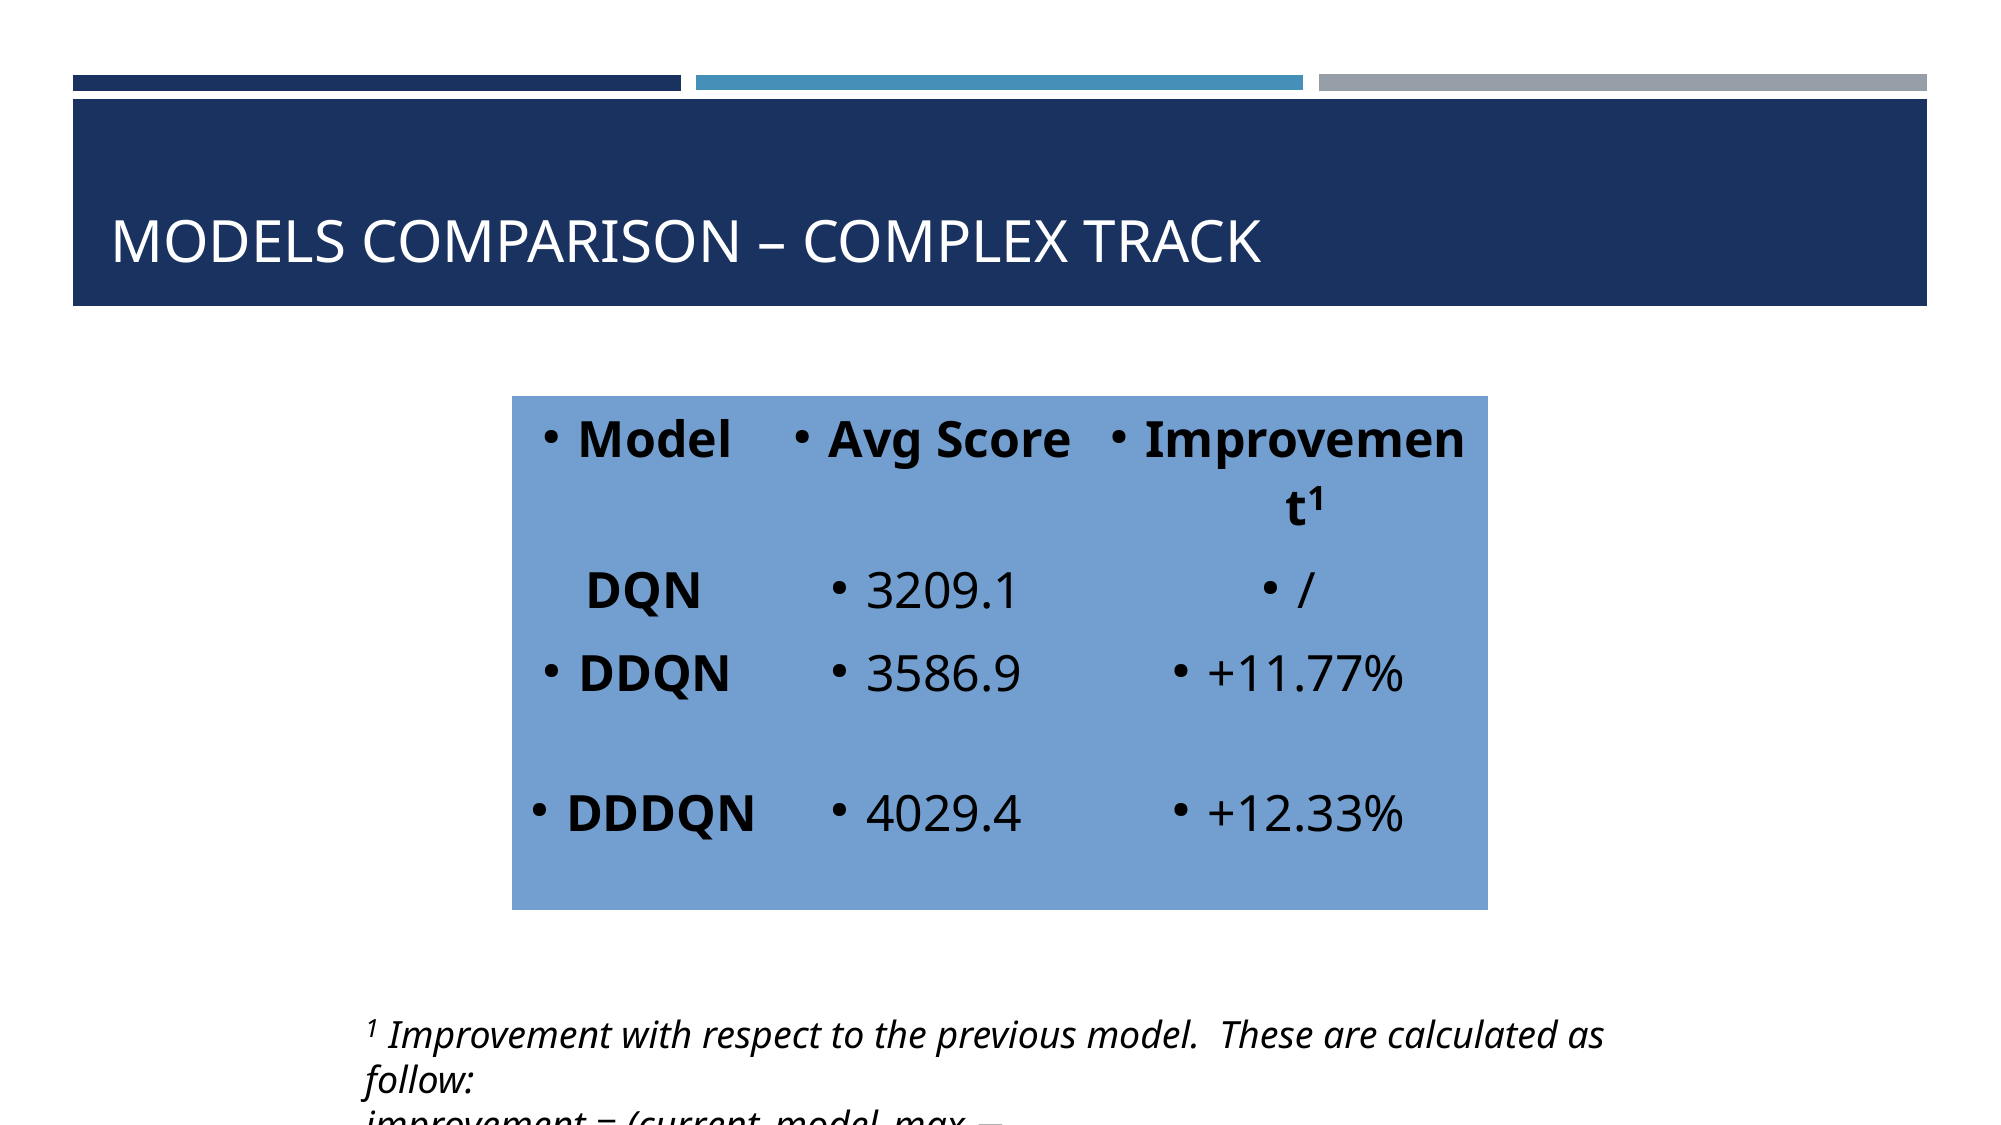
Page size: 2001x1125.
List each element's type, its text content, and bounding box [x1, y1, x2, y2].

text_box 1 Improvement with respect to the previous model. These are calculated as follow: improvement = (current_model_max − previous_model_max)/previous_model_max ∗ 100 [350, 1003, 1669, 1110]
table_header Avg Score [776, 396, 1089, 548]
table_cell +12.33% [1089, 770, 1488, 910]
table_cell / [1089, 548, 1488, 631]
table_cell 3209.1 [776, 548, 1089, 631]
table_cell DQN [512, 548, 776, 631]
table_cell DDDQN [512, 770, 776, 910]
table_cell DDQN [512, 631, 776, 770]
table_cell +11.77% [1089, 631, 1488, 770]
table_header Improvement1 [1089, 396, 1488, 548]
table_cell 3586.9 [776, 631, 1089, 770]
table_header Model [512, 396, 776, 548]
title MODELS COMPARISON – COMPLEX TRACK [95, 119, 1905, 282]
table_cell 4029.4 [776, 770, 1089, 910]
